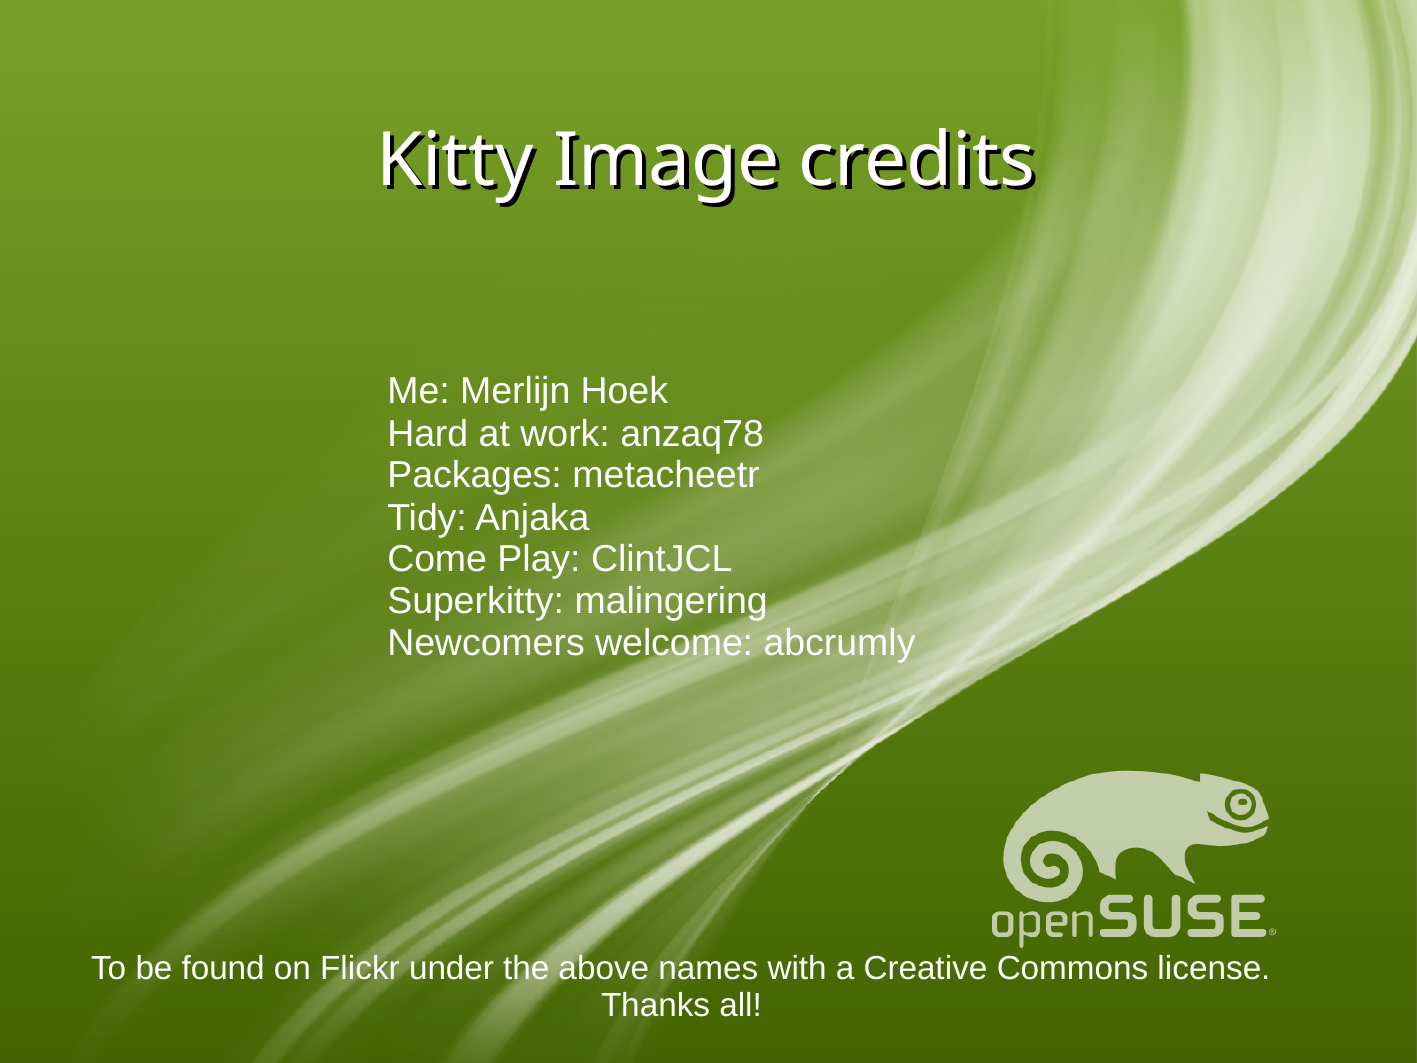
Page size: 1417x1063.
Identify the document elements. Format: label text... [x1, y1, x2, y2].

text_box To be found on Flickr under the above names with a Creative Commons license. Thanks all! [53, 941, 1311, 1031]
text_box Me: Merlijn Hoek Hard at work: anzaq78 Packages: metacheetr Tidy: Anjaka Come Play: ClintJCL Superkitty: malingering Newcomers welcome: abcrumly [372, 362, 996, 756]
picture [0, 0, 1417, 1063]
text_box Kitty Image credits [68, 97, 1344, 218]
